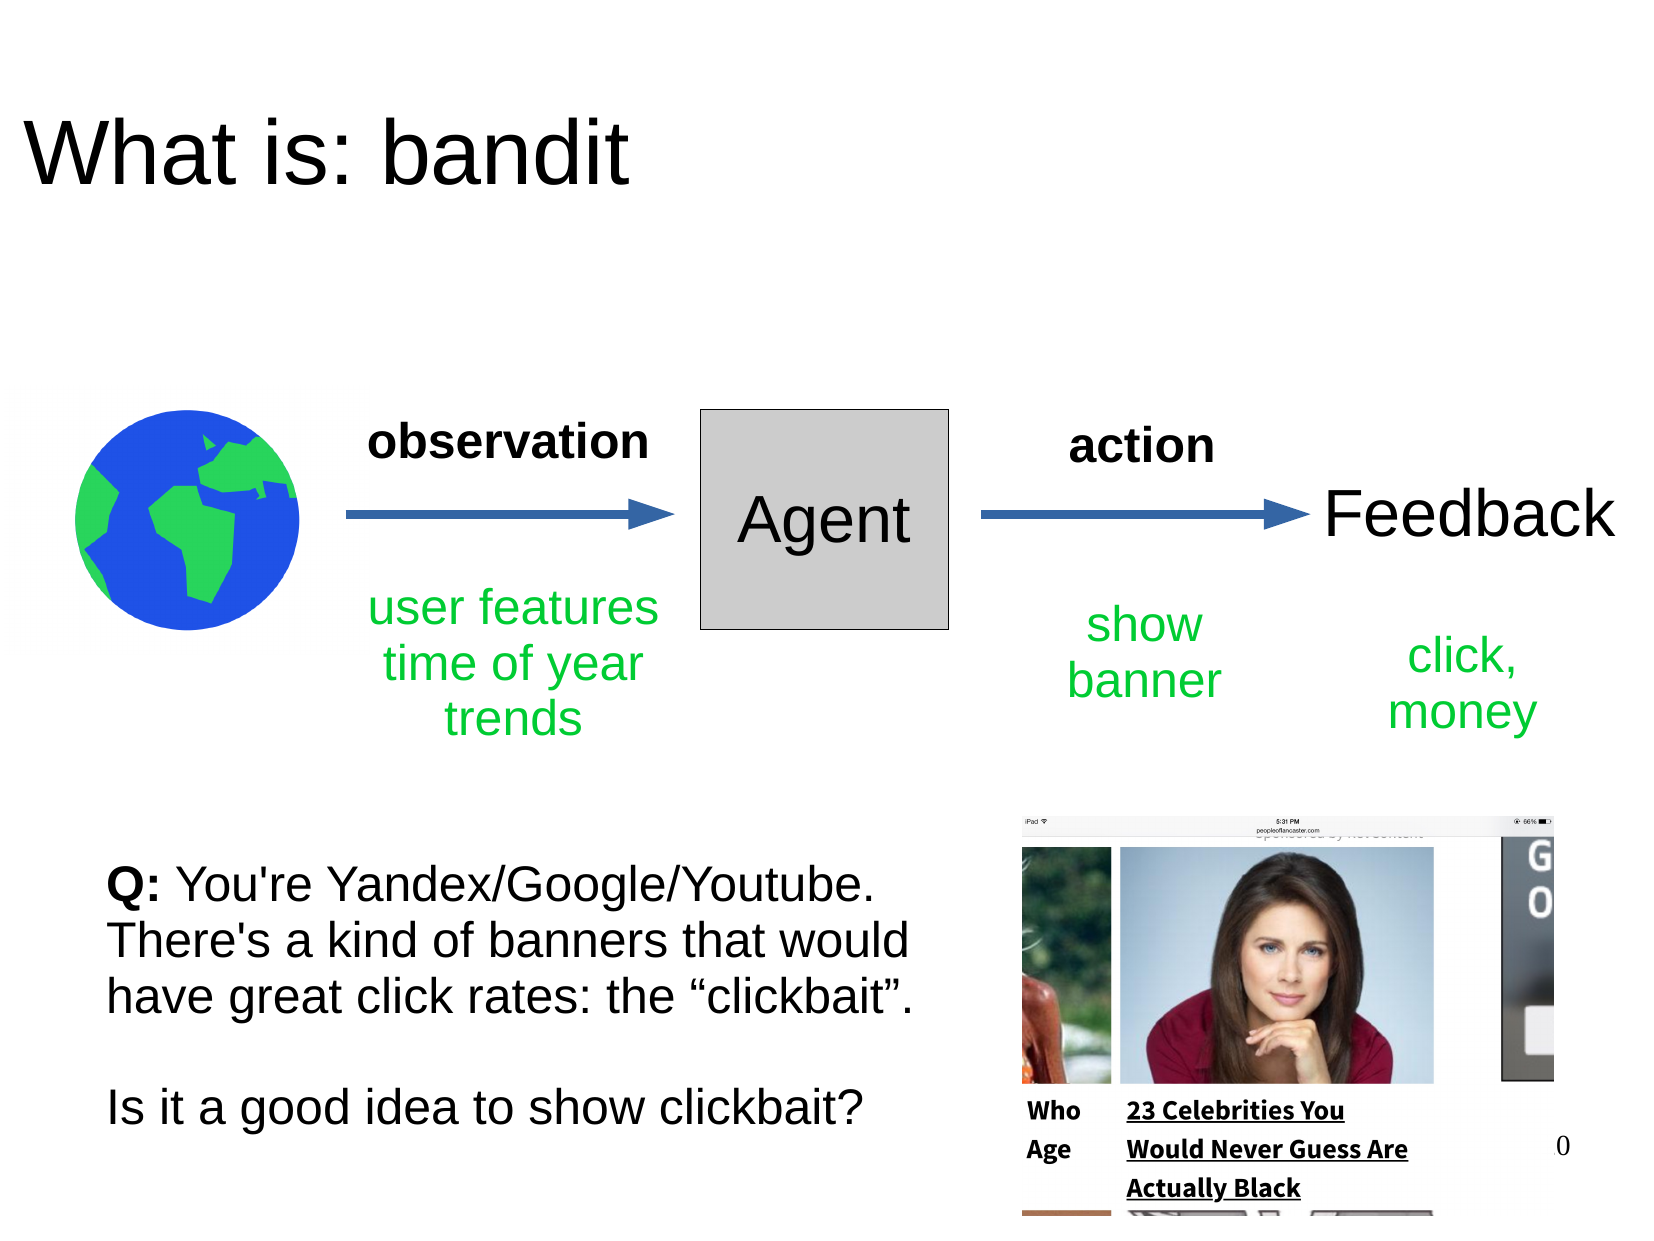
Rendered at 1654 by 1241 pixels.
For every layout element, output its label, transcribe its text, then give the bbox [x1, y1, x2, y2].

list [36, 781, 1336, 1241]
text_box observation [352, 406, 666, 478]
text_box show banner [976, 589, 1327, 717]
text_box Feedback [1259, 468, 1654, 559]
text_box click, money [1310, 619, 1615, 748]
picture [1022, 816, 1554, 1216]
title What is: bandit [23, 49, 1512, 257]
picture [4, 385, 370, 655]
text_box action [1053, 409, 1231, 481]
text_box Agent [700, 409, 949, 630]
text_box user features time of year trends [338, 571, 689, 756]
